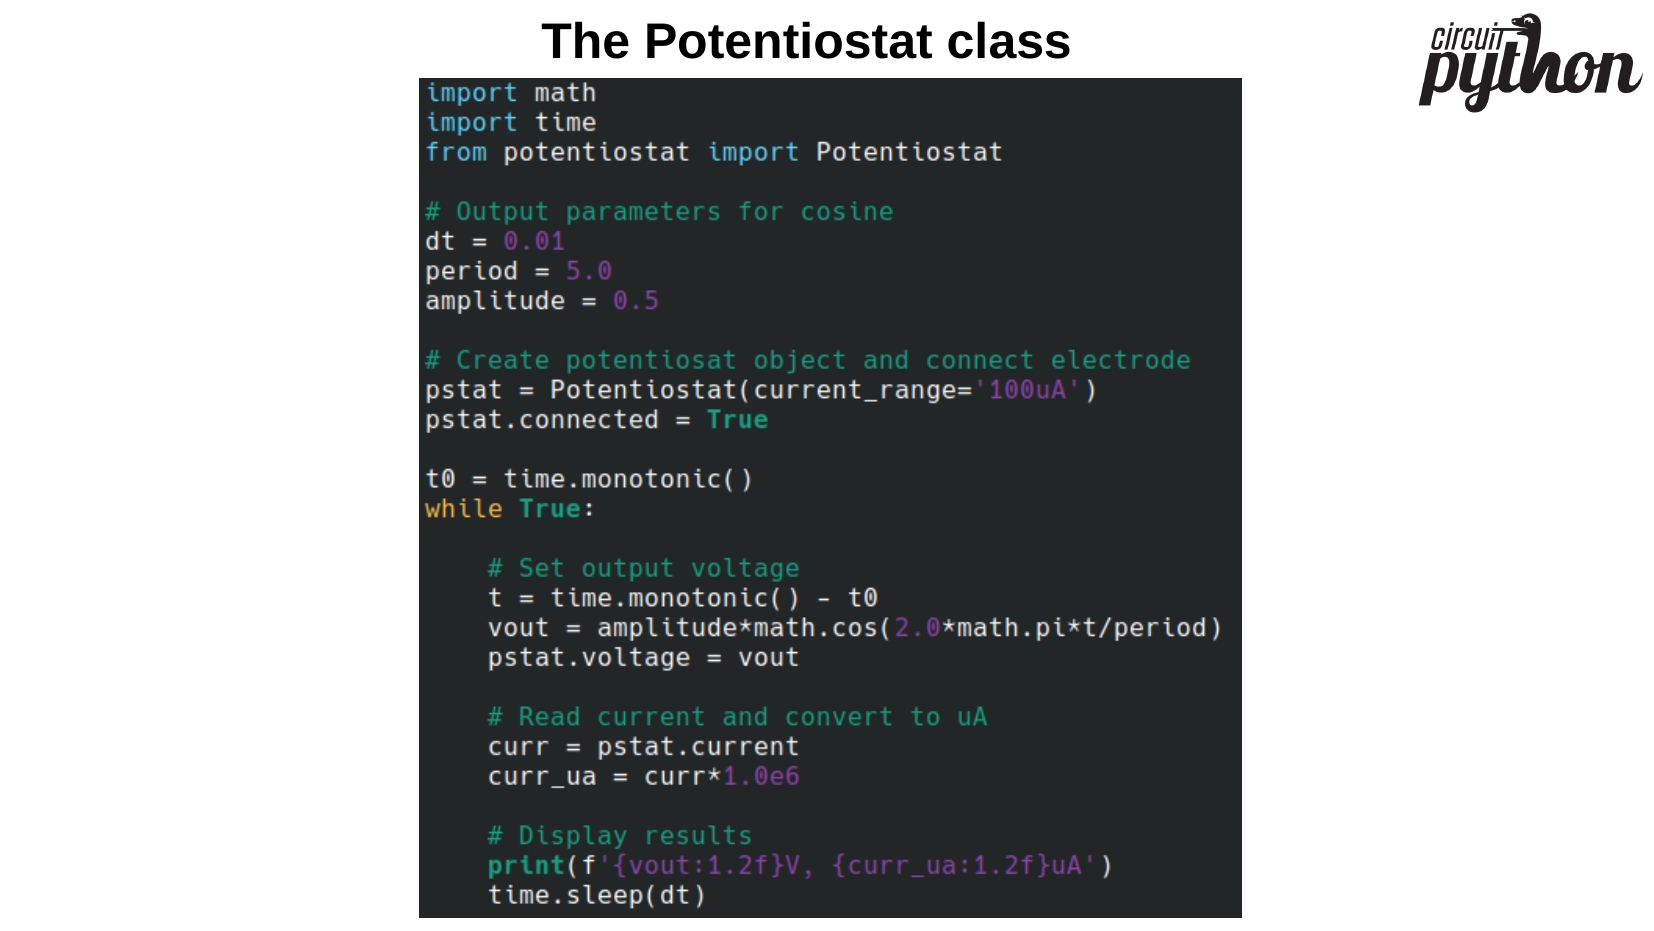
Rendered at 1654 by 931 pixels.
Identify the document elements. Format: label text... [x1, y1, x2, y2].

picture [1417, 10, 1643, 114]
text_box The Potentiostat class [491, 6, 1135, 78]
picture [419, 78, 1242, 918]
